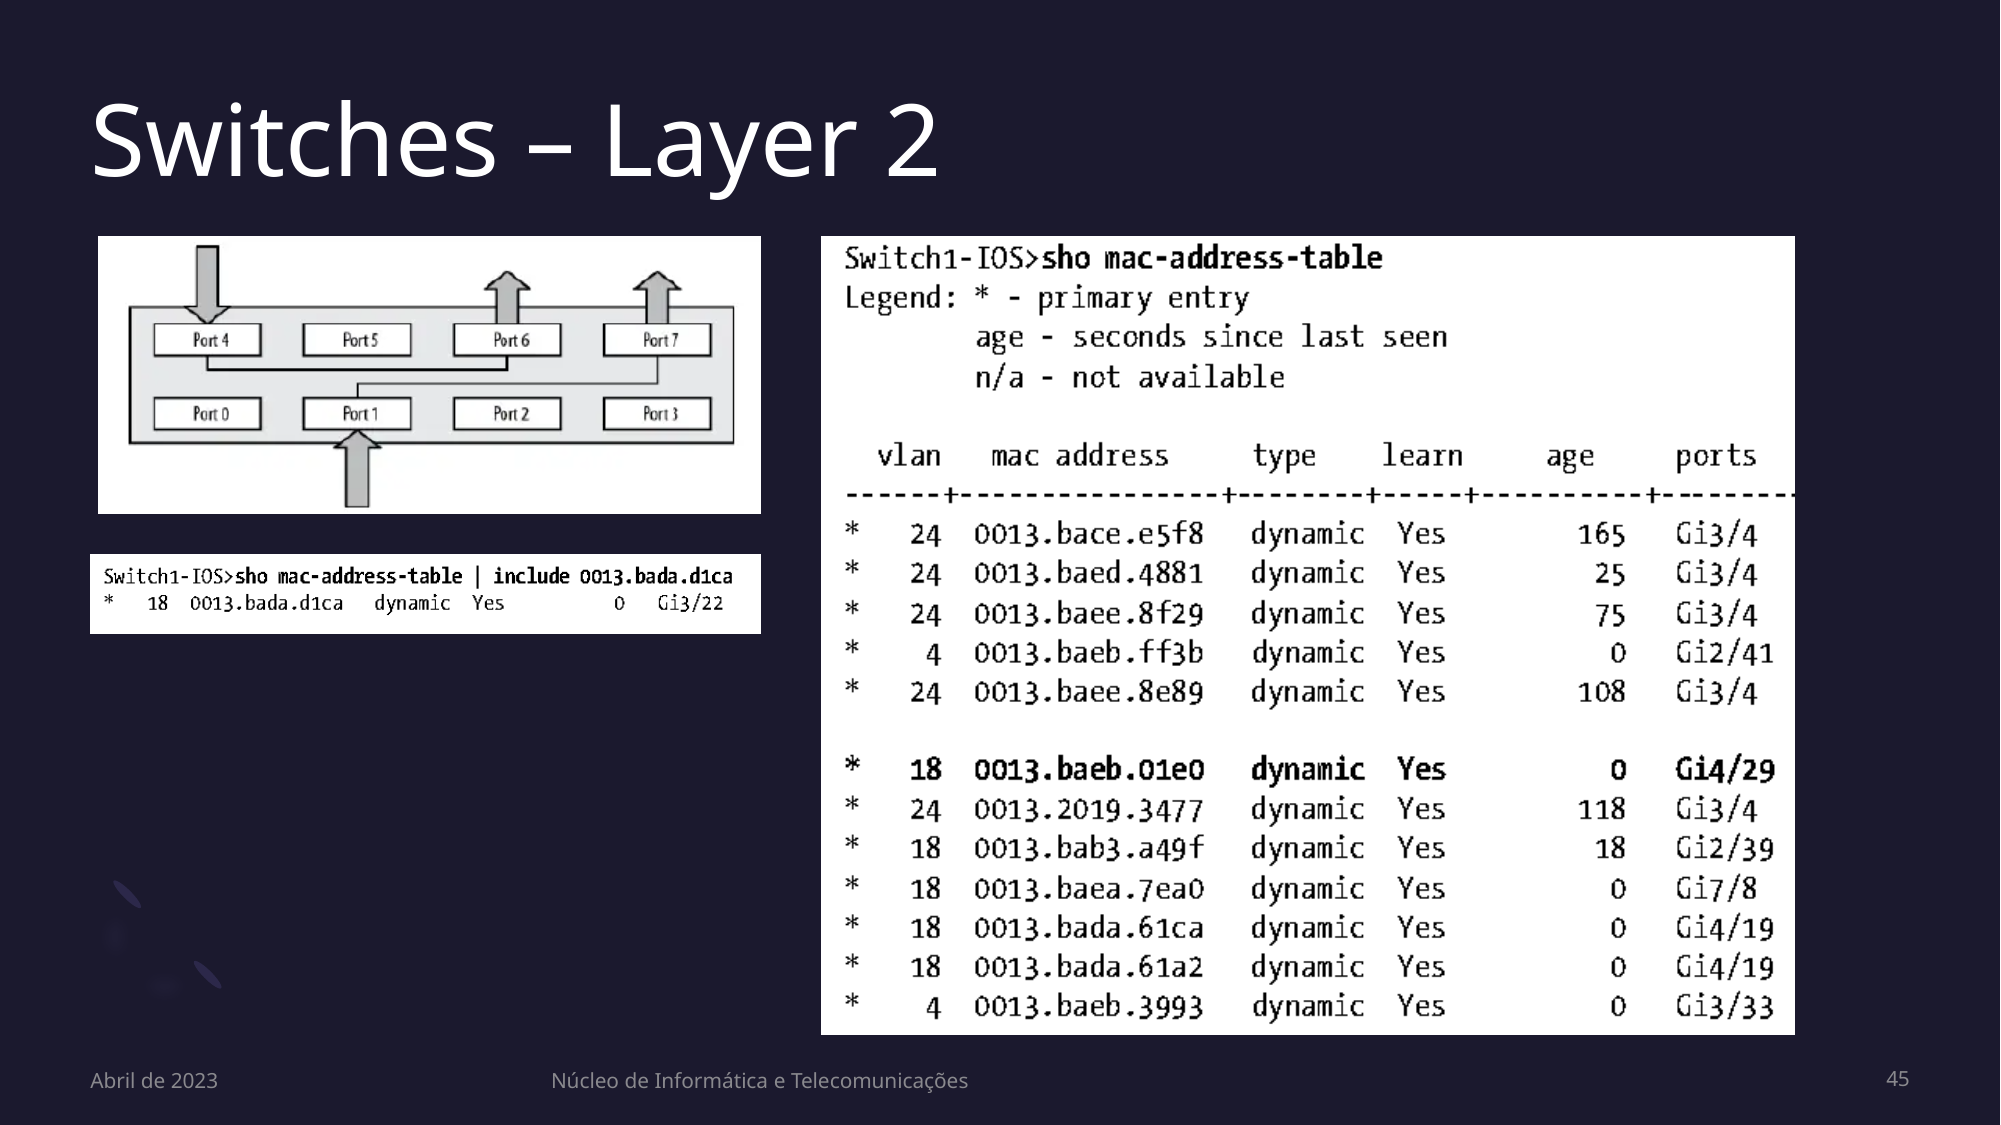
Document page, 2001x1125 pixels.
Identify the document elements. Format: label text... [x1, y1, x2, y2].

picture [821, 236, 1795, 1035]
slide_number <número> [1632, 1067, 1910, 1093]
footer Núcleo de Informática e Telecomunicações [551, 1067, 1598, 1093]
picture [90, 554, 761, 634]
title Switches – Layer 2 [90, 90, 1937, 203]
slide_number Abril de 2023 [90, 1067, 522, 1093]
picture [98, 236, 761, 514]
